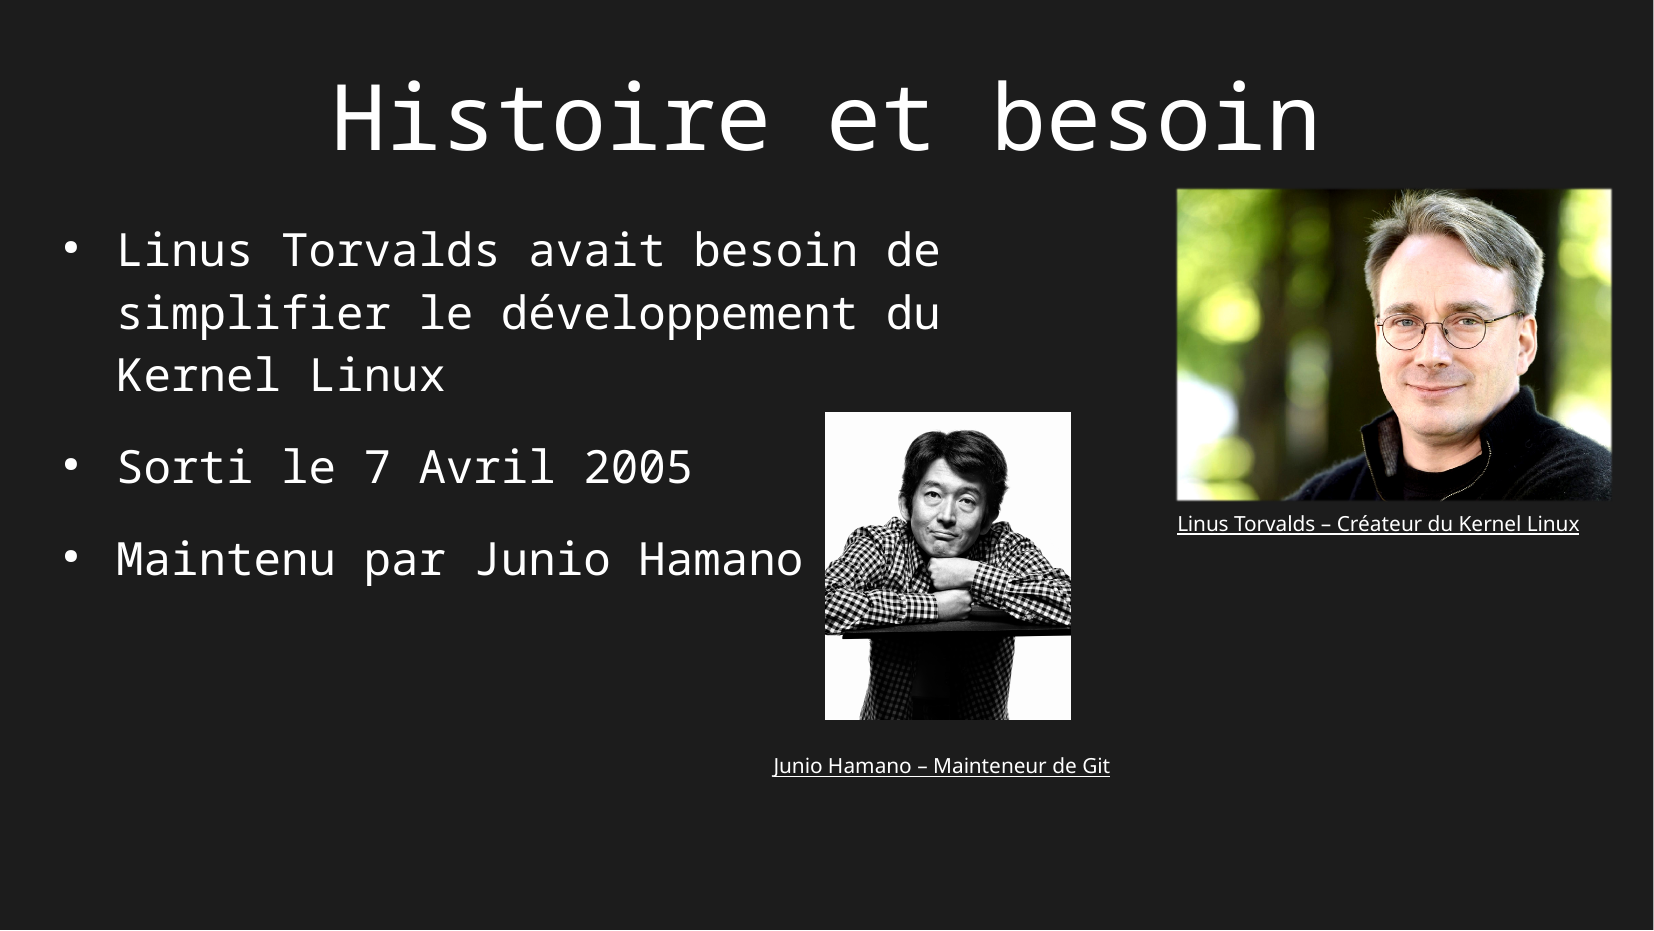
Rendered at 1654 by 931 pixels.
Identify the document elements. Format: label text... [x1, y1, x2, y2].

picture [1175, 187, 1613, 501]
text_box Linus Torvalds – Créateur du Kernel Linux [1162, 501, 1613, 580]
picture [825, 412, 1071, 720]
text_box Junio Hamano – Mainteneur de Git [758, 744, 1126, 788]
list Linus Torvalds avait besoin de simplifier le développement du Kernel Linux Sorti le 7 Avril 2005 Maintenu par Junio Hamano [45, 217, 1088, 758]
title Histoire et besoin [82, 37, 1571, 193]
